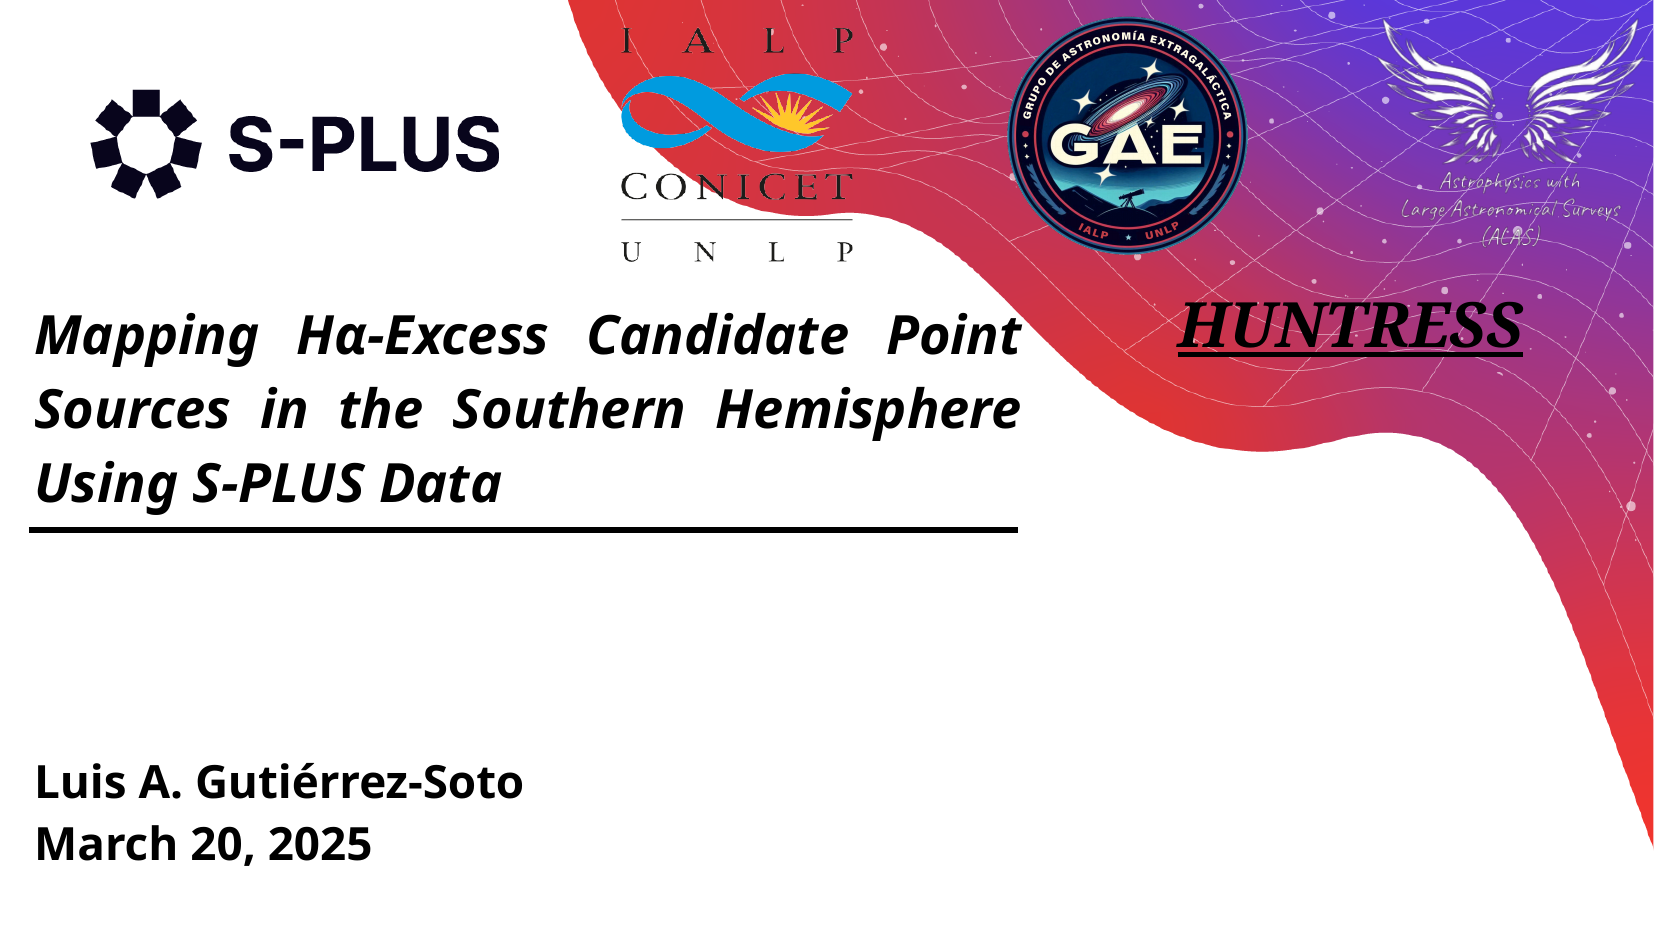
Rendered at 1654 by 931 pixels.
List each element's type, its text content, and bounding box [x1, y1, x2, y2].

text_box HUNTRESS [1162, 273, 1554, 372]
picture [0, 0, 1654, 930]
text_box Mapping Hα-Excess Candidate Point Sources in the Southern Hemisphere Using S-PLUS Data [19, 289, 1038, 491]
text_box Luis A. Gutiérrez-Soto March 20, 2025 [19, 491, 1290, 912]
